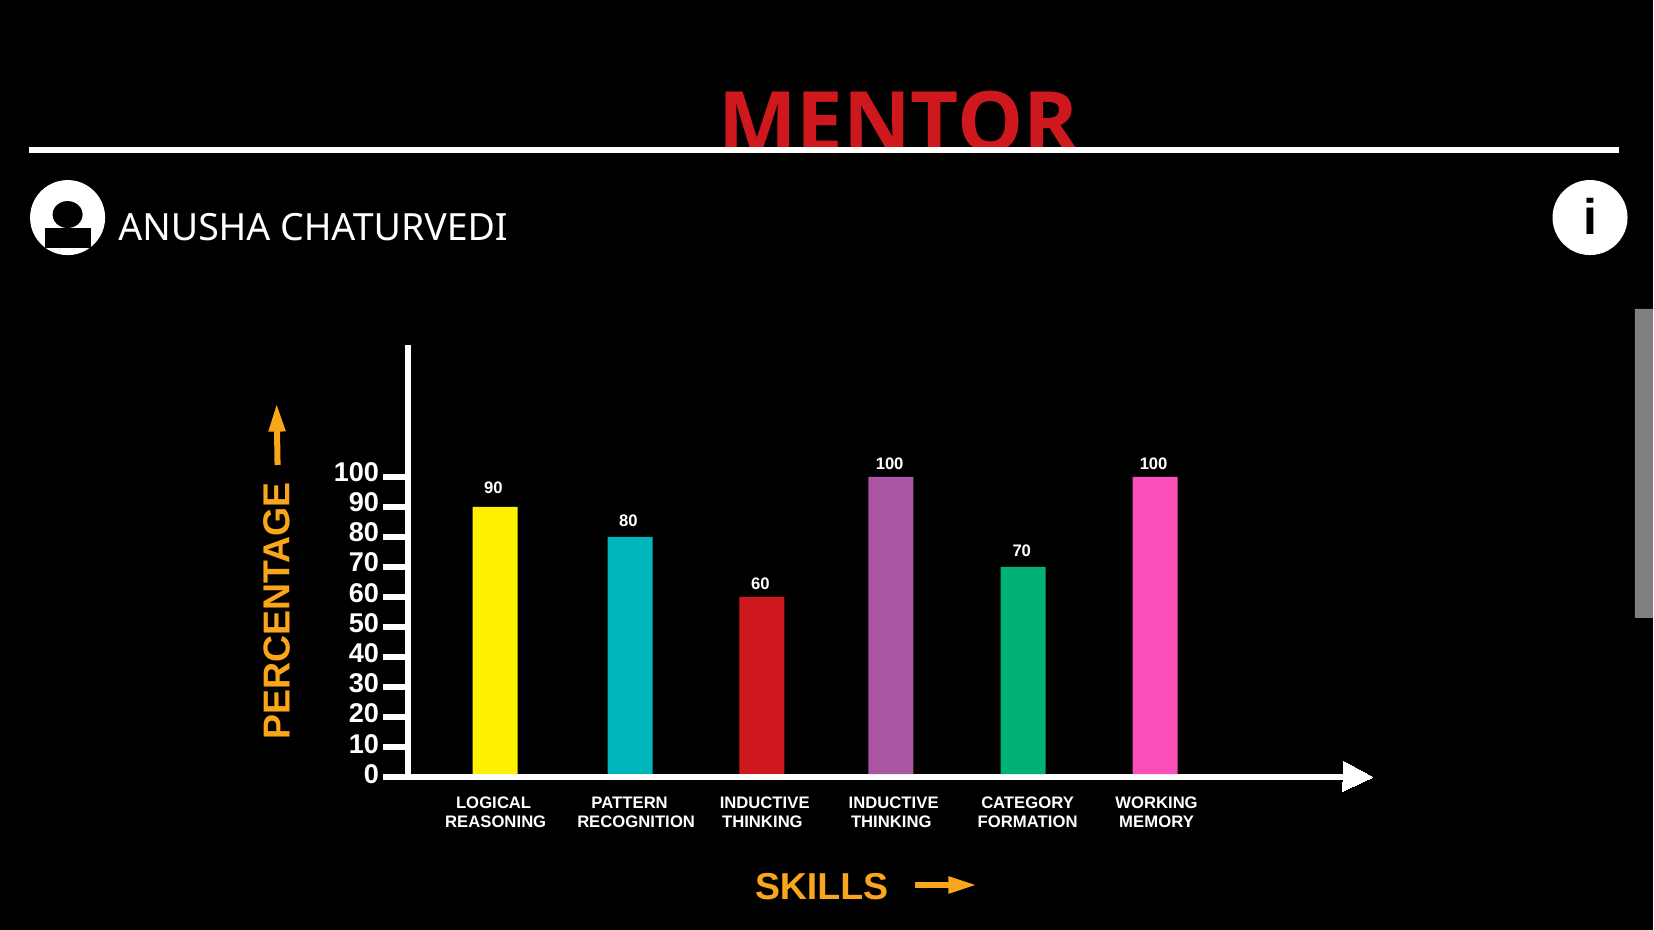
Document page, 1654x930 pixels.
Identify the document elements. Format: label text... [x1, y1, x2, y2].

text_box INDUCTIVE THINKING [705, 785, 829, 843]
text_box [607, 538, 653, 774]
text_box 80 [604, 503, 653, 538]
text_box CATEGORY FORMATION [963, 786, 1100, 839]
text_box 100 [861, 446, 926, 481]
text_box ANUSHA CHATURVEDI [103, 193, 392, 246]
text_box PATTERN RECOGNITION [562, 785, 705, 843]
text_box [1132, 481, 1178, 775]
text_box PERCENTAGE [247, 431, 348, 755]
text_box INDUCTIVE THINKING [833, 786, 957, 843]
text_box [1000, 568, 1046, 775]
text_box 100 90 80 70 60 50 40 30 20 10 0 [319, 449, 394, 797]
text_box 100 [1125, 447, 1190, 481]
text_box [472, 506, 518, 774]
text_box [30, 180, 106, 256]
text_box SKILLS [740, 858, 913, 930]
text_box [1634, 308, 1653, 618]
text_box WORKING MEMORY [1100, 786, 1214, 839]
text_box [868, 481, 914, 775]
text_box MENTOR [703, 55, 947, 147]
text_box 60 [736, 566, 785, 601]
text_box [739, 601, 785, 774]
text_box i [1552, 180, 1628, 256]
text_box 70 [993, 533, 1058, 568]
text_box 90 [469, 470, 518, 505]
text_box [1342, 761, 1373, 792]
text_box LOGICAL REASONING [430, 785, 562, 839]
